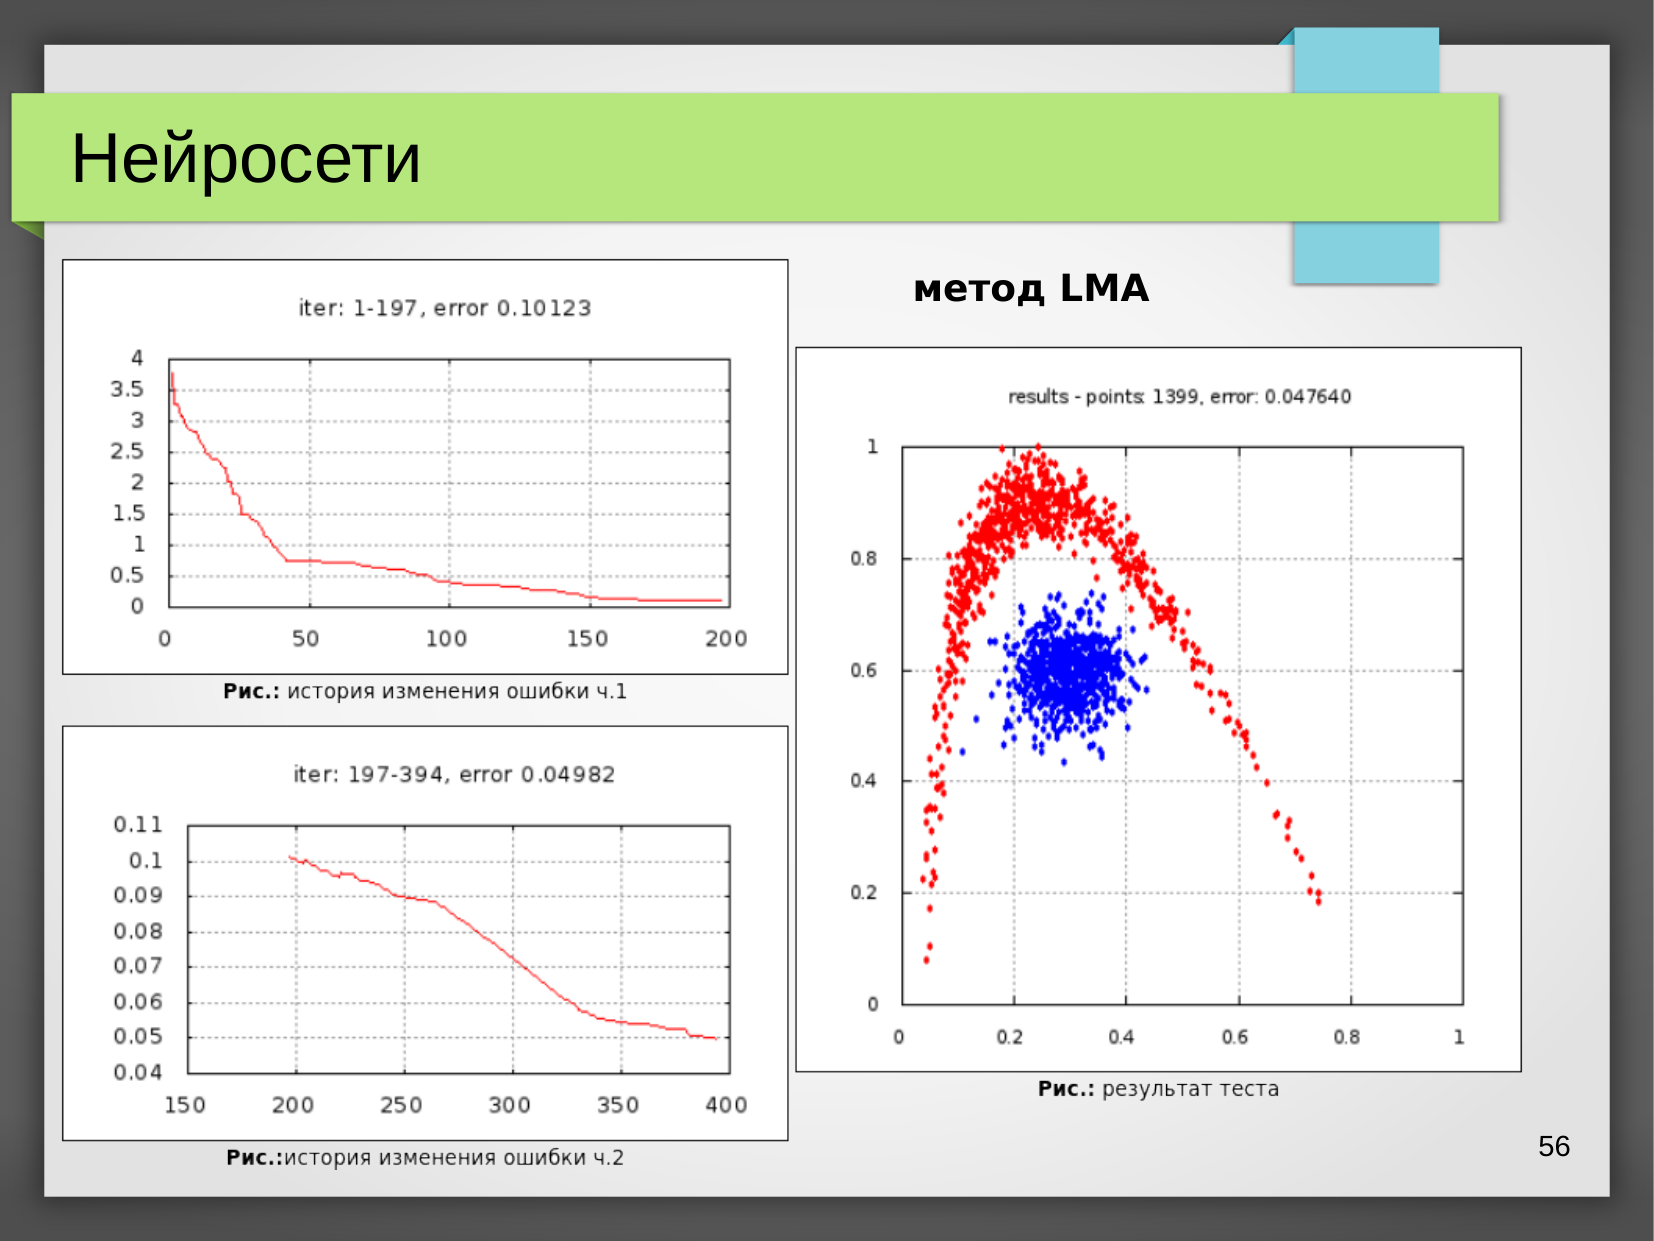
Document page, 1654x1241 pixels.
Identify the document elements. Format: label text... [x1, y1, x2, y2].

picture [0, 0, 1654, 1241]
title Нейросети [70, 118, 1205, 199]
